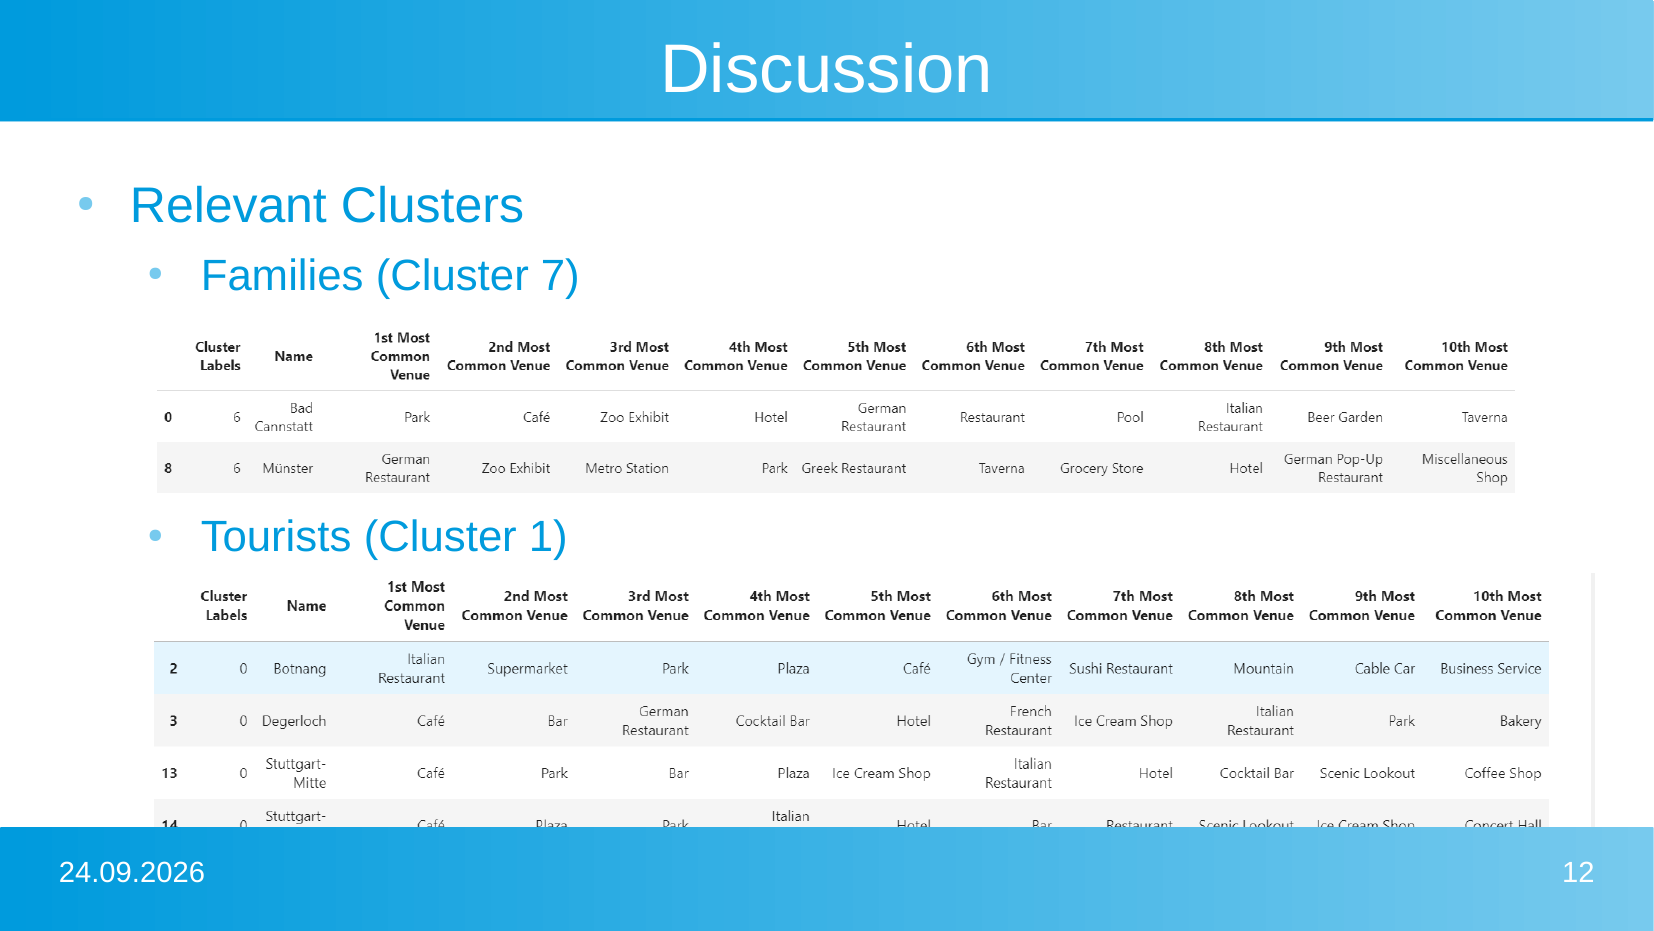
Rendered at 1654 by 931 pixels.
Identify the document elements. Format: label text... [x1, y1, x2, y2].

title Discussion [59, 29, 1595, 108]
picture [147, 319, 1536, 502]
picture [144, 573, 1595, 827]
list Relevant Clusters Families (Cluster 7) Tourists (Cluster 1) [59, 177, 1595, 768]
